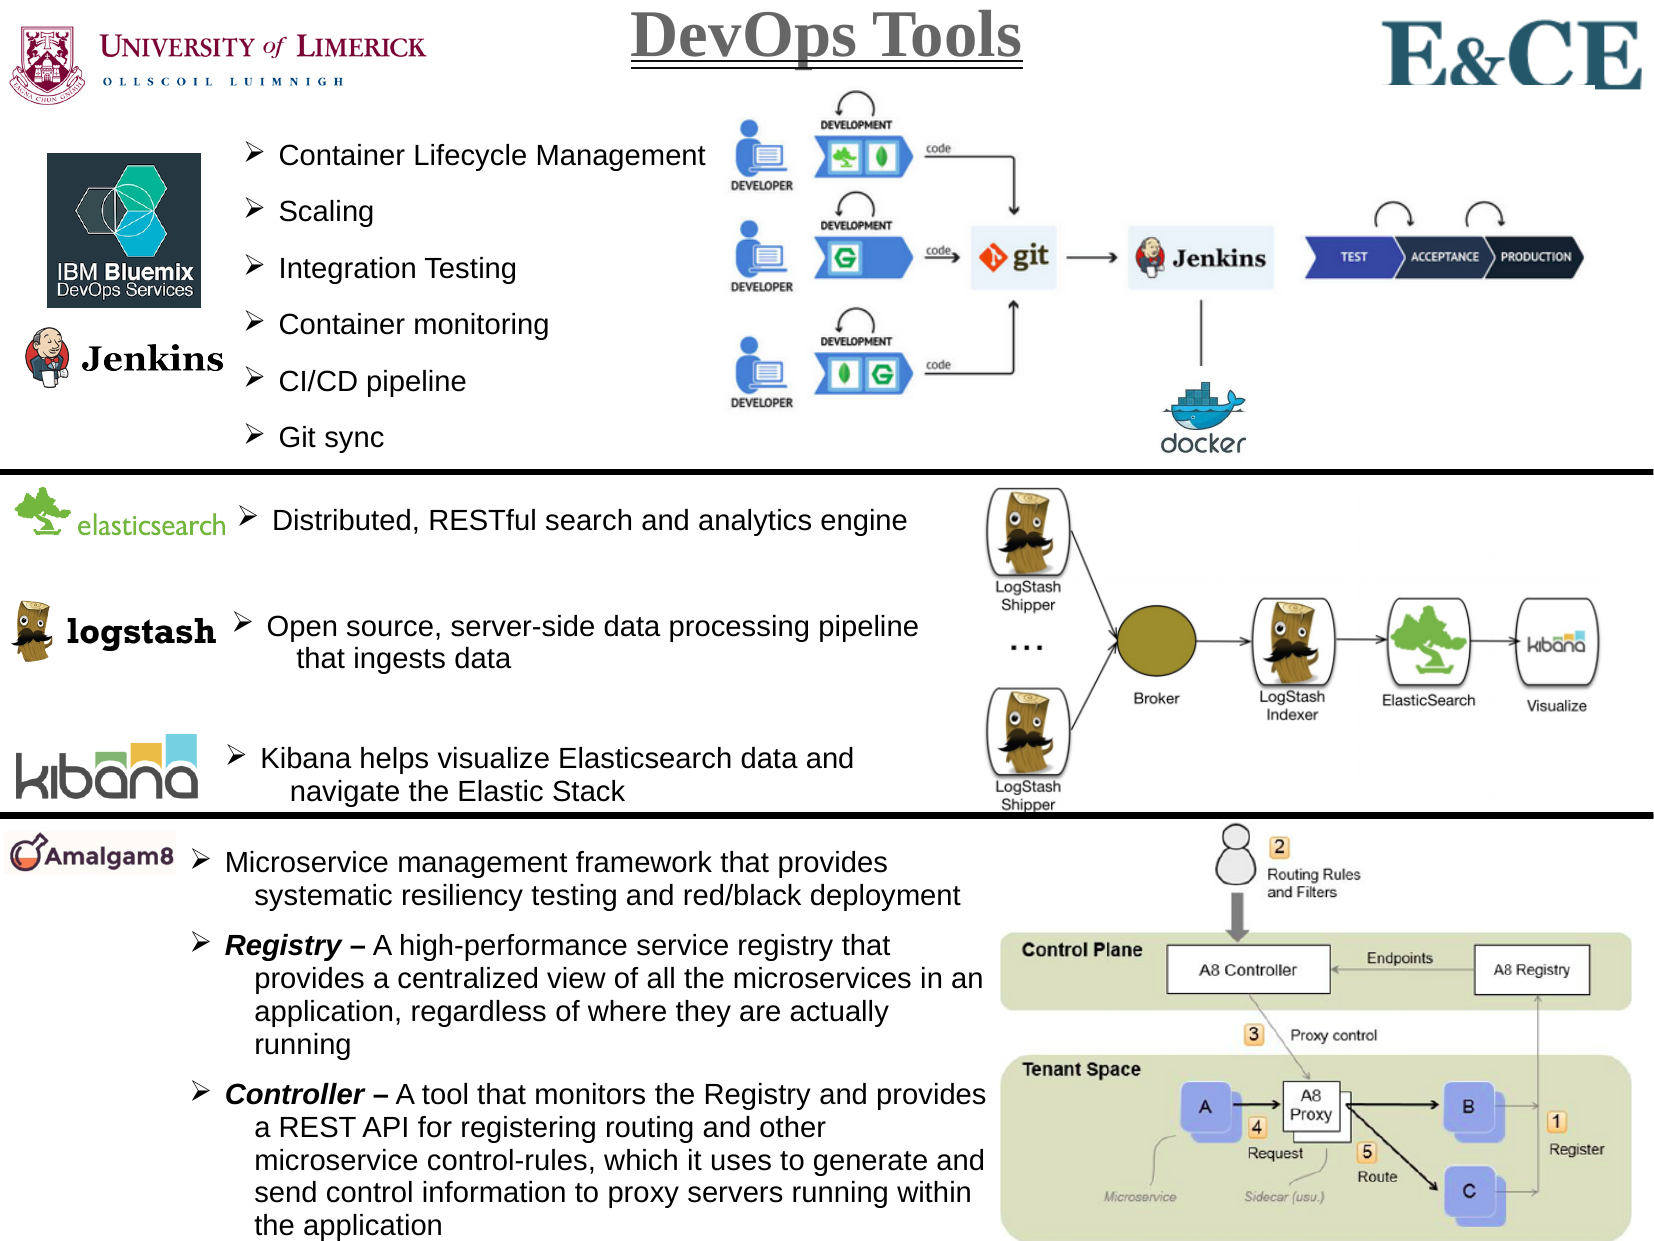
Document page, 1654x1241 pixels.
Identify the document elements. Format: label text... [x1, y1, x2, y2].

text_box Kibana helps visualize Elasticsearch data and navigate the Elastic Stack [153, 734, 939, 815]
picture [0, 0, 449, 132]
picture [0, 588, 225, 674]
picture [23, 325, 225, 390]
picture [980, 484, 1607, 812]
text_box Microservice management framework that provides systematic resiliency testing and red/black deployment Registry – A high-performance service registry that provides a centralized view of all the microservices in an application, regardless of where they are actually running Controller – A tool that monitors the Registry and provides a REST API for registering routing and other microservice control-rules, which it uses to generate and send control information to proxy servers running within the application [118, 838, 1004, 1241]
text_box Open source, server-side data processing pipeline that ingests data [159, 602, 945, 683]
picture [47, 153, 171, 308]
picture [11, 484, 171, 543]
picture [720, 0, 1649, 469]
text_box Distributed, RESTful search and analytics engine [165, 496, 951, 556]
picture [992, 822, 1640, 1241]
picture [4, 819, 201, 875]
picture [11, 693, 201, 812]
title DevOps Tools [82, 0, 1571, 93]
text_box Container Lifecycle Management Scaling Integration Testing Container monitoring CI/CD pipeline Git sync [171, 131, 957, 508]
